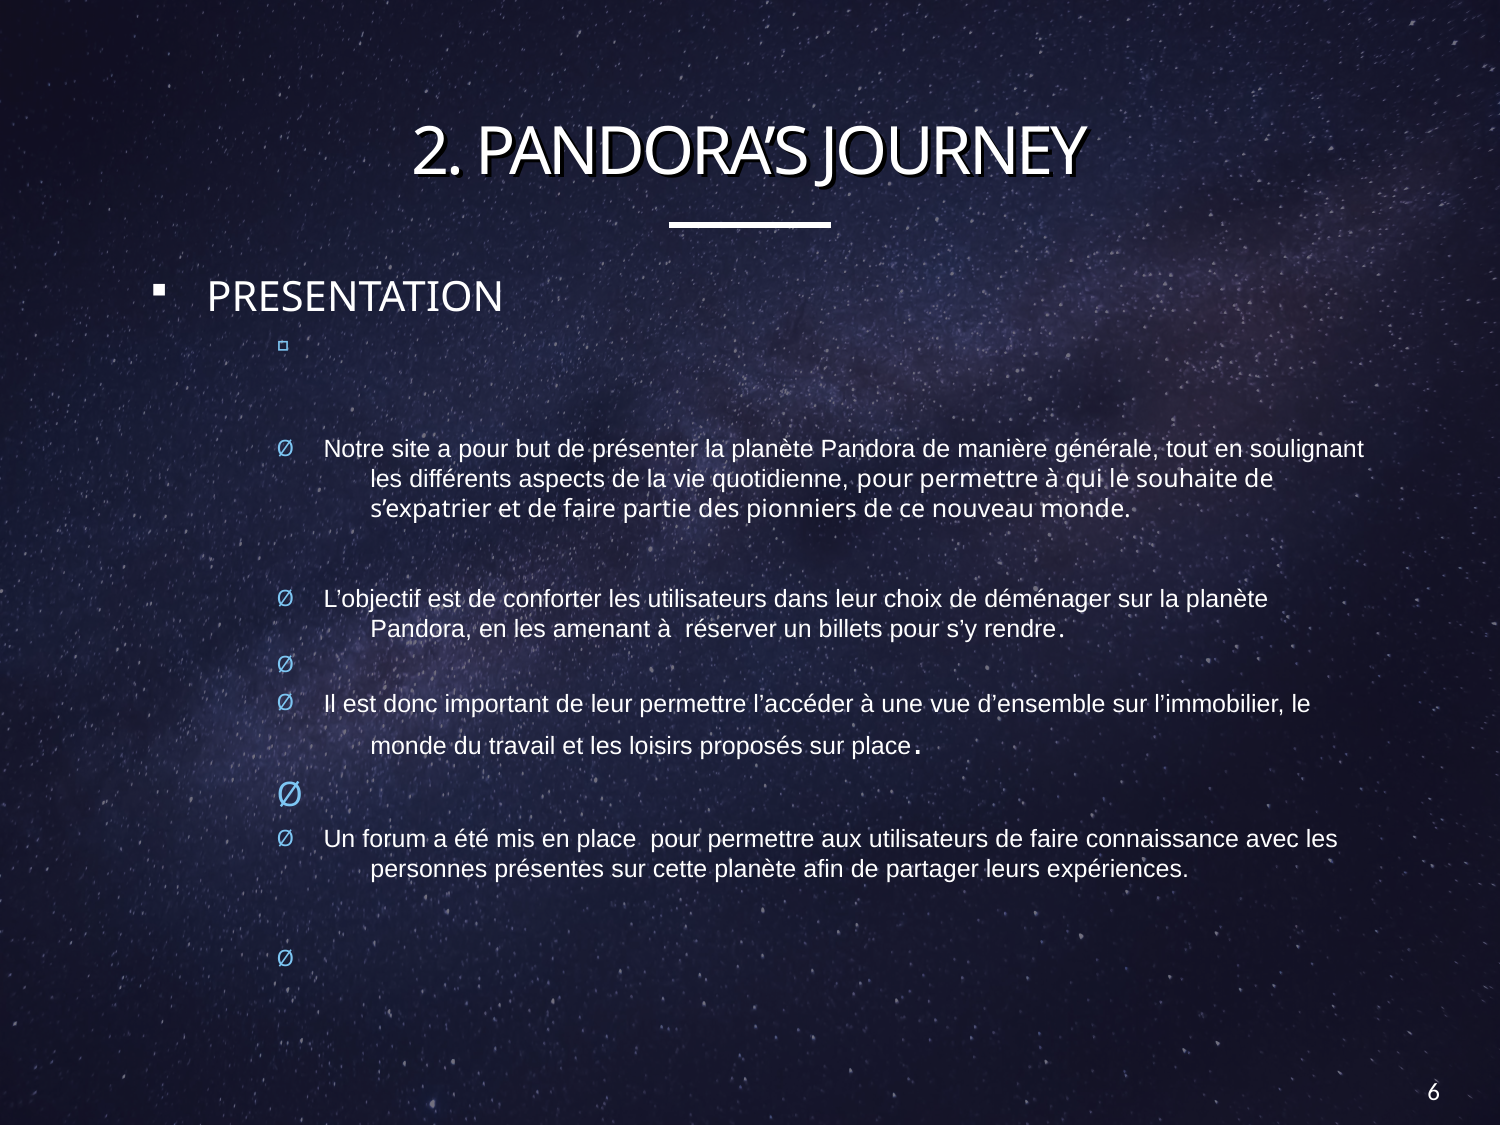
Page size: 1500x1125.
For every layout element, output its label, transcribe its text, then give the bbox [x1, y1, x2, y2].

list PRESENTATION Notre site a pour but de présenter la planète Pandora de manière générale, tout en soulignant les différents aspects de la vie quotidienne, pour permettre à qui le souhaite de s’expatrier et de faire partie des pionniers de ce nouveau monde. L’objectif est de conforter les utilisateurs dans leur choix de déménager sur la planète Pandora, en les amenant à réserver un billets pour s’y rendre. Il est donc important de leur permettre l’accéder à une vue d’ensemble sur l’immobilier, le monde du travail et les loisirs proposés sur place. Un forum a été mis en place pour permettre aux utilisateurs de faire connaissance avec les personnes présentes sur cette planète afin de partager leurs expériences. [112, 262, 1388, 1013]
title 2. PANDORA’S JOURNEY [112, 99, 1388, 200]
text_box [1412, 1052, 1488, 1113]
